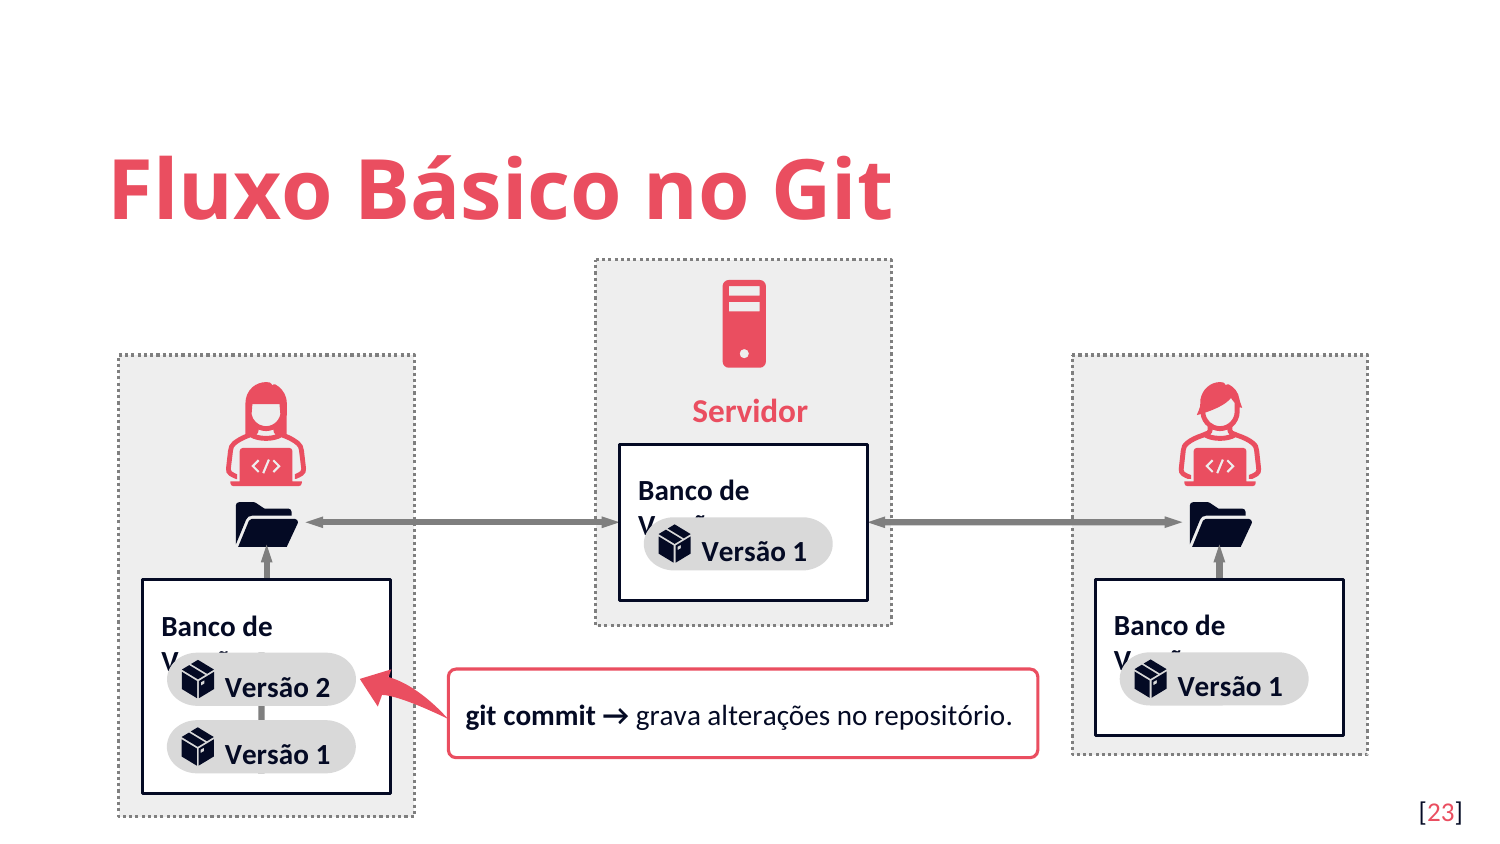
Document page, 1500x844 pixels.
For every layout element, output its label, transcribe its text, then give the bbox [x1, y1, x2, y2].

picture [341, 639, 469, 752]
text_box Versão 2 [167, 662, 174, 697]
picture [718, 275, 770, 372]
picture [1126, 654, 1175, 703]
text_box [1072, 355, 1367, 755]
text_box [596, 423, 891, 626]
picture [1160, 370, 1280, 564]
text_box [119, 355, 414, 817]
text_box git commit → grava alterações no repositório. [448, 669, 1038, 758]
text_box [596, 260, 891, 373]
text_box Versão 1 [661, 517, 833, 571]
text_box Banco de Versões [1099, 591, 1344, 645]
text_box Banco de Versões [623, 456, 868, 510]
text_box Versão 1 [166, 729, 174, 764]
slide_number [23] [1403, 779, 1494, 844]
text_box Servidor [596, 373, 892, 423]
text_box Versão 1 [1137, 652, 1309, 706]
text_box Fluxo Básico no Git [92, 106, 1404, 245]
text_box Versão 1 [184, 720, 356, 774]
text_box Versão 2 [183, 652, 356, 706]
text_box Versão 1 [643, 526, 651, 562]
picture [174, 655, 222, 703]
text_box Versão 1 [1119, 662, 1126, 696]
text_box Banco de Versões [146, 592, 391, 646]
picture [174, 722, 222, 771]
picture [206, 370, 326, 564]
picture [651, 519, 699, 568]
